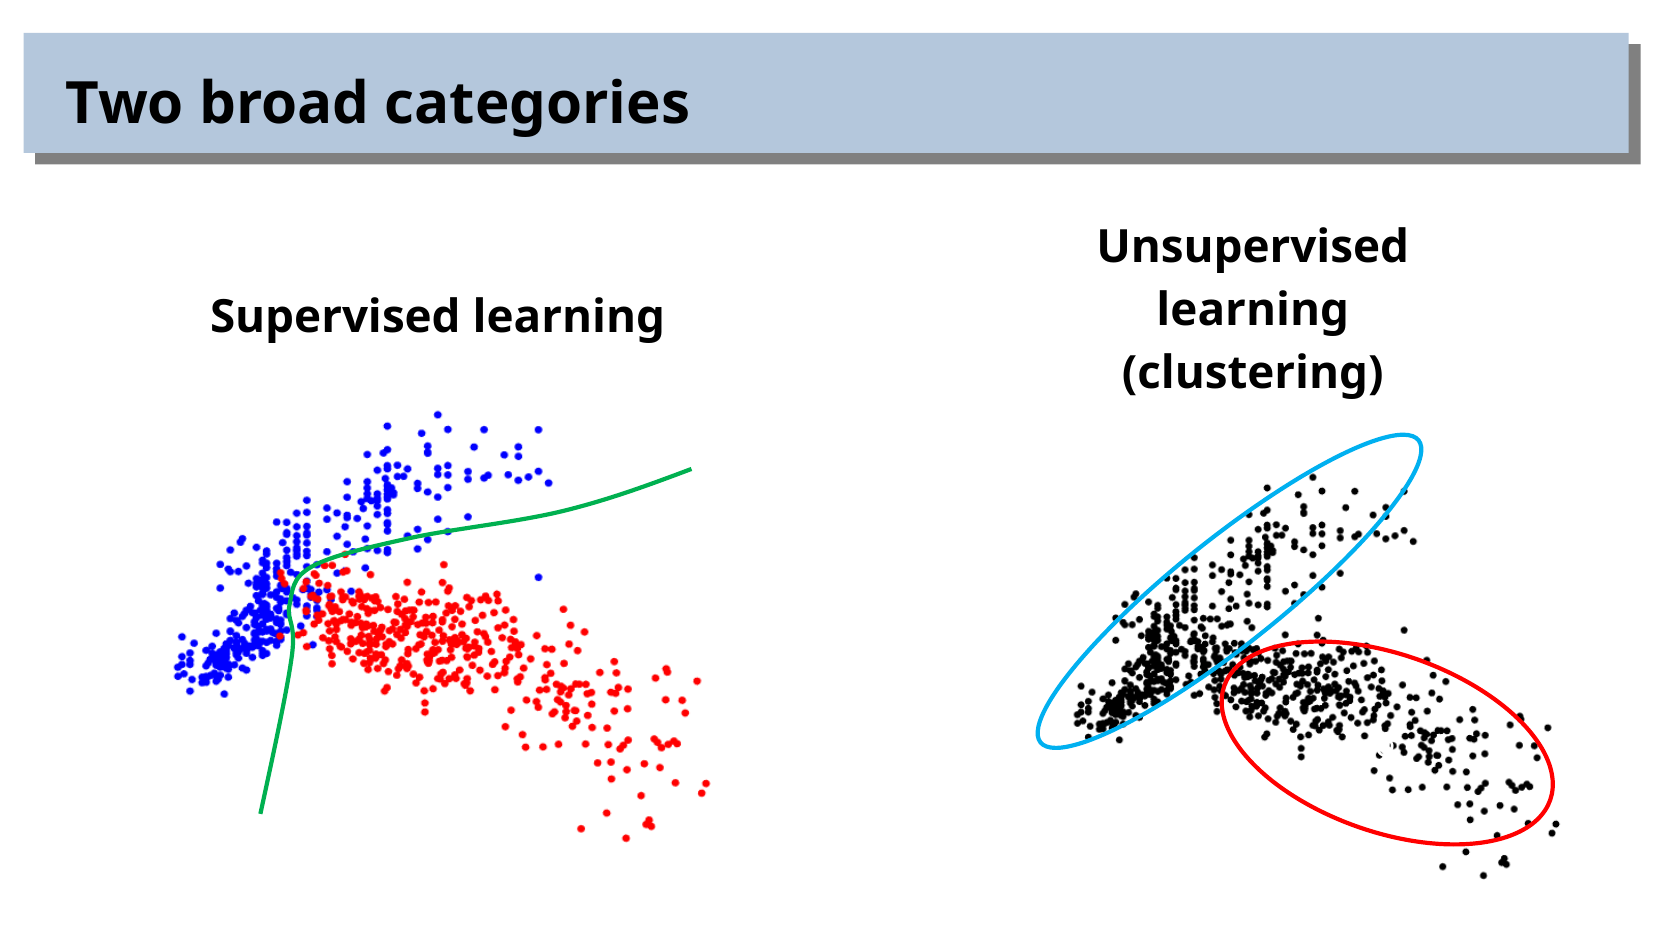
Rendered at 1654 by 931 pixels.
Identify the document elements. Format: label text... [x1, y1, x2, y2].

picture [1054, 461, 1586, 886]
text_box Supervised learning [194, 239, 922, 390]
text_box Unsupervised learning (clustering) [990, 194, 1516, 421]
picture [1054, 461, 1416, 745]
text_box e [1221, 641, 1553, 845]
picture [1054, 461, 1321, 688]
text_box [23, 32, 1629, 153]
picture [167, 403, 721, 845]
text_box Two broad categories [51, 54, 675, 135]
